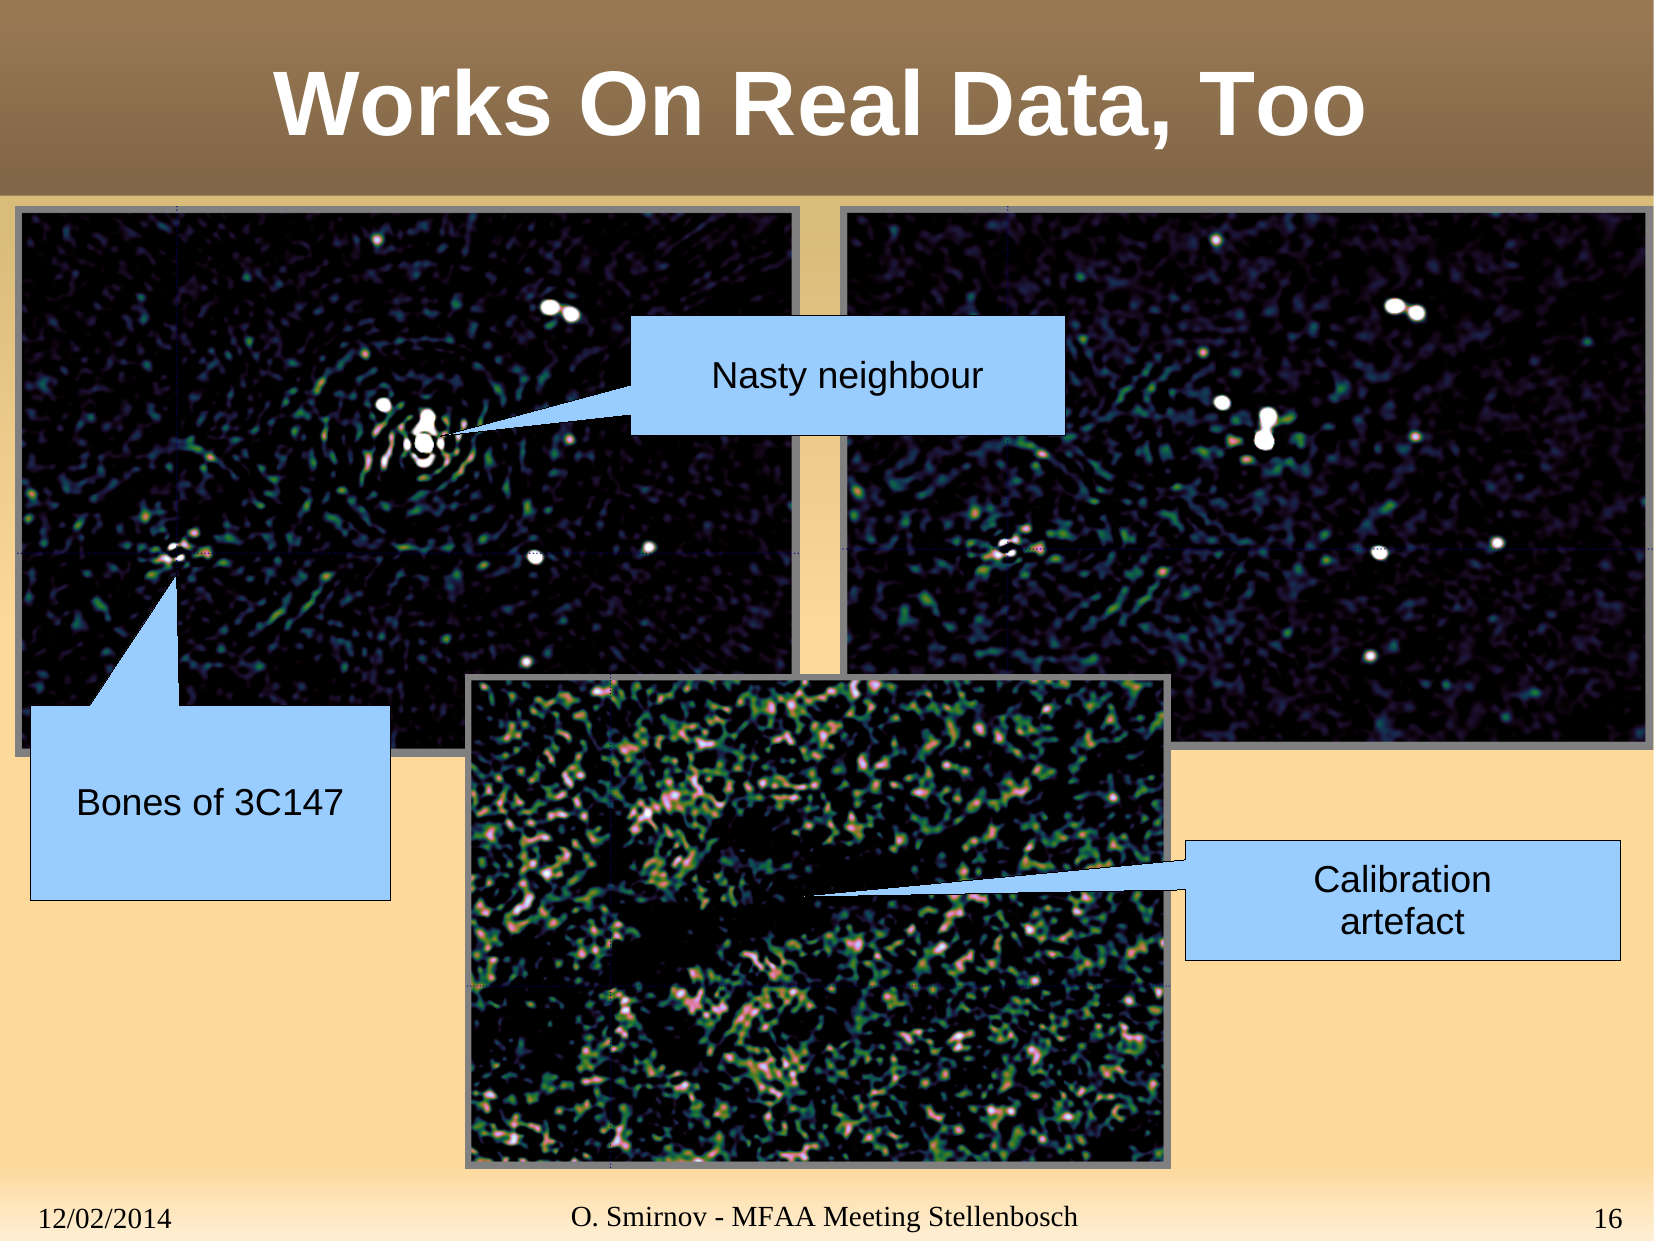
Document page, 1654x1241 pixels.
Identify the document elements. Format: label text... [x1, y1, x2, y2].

picture [0, 0, 1654, 1241]
text_box Bones of 3C147 [30, 573, 391, 901]
text_box Nasty neighbour [440, 315, 1066, 437]
text_box Calibration artefact [789, 840, 1621, 961]
title Works On Real Data, Too [76, 0, 1565, 208]
